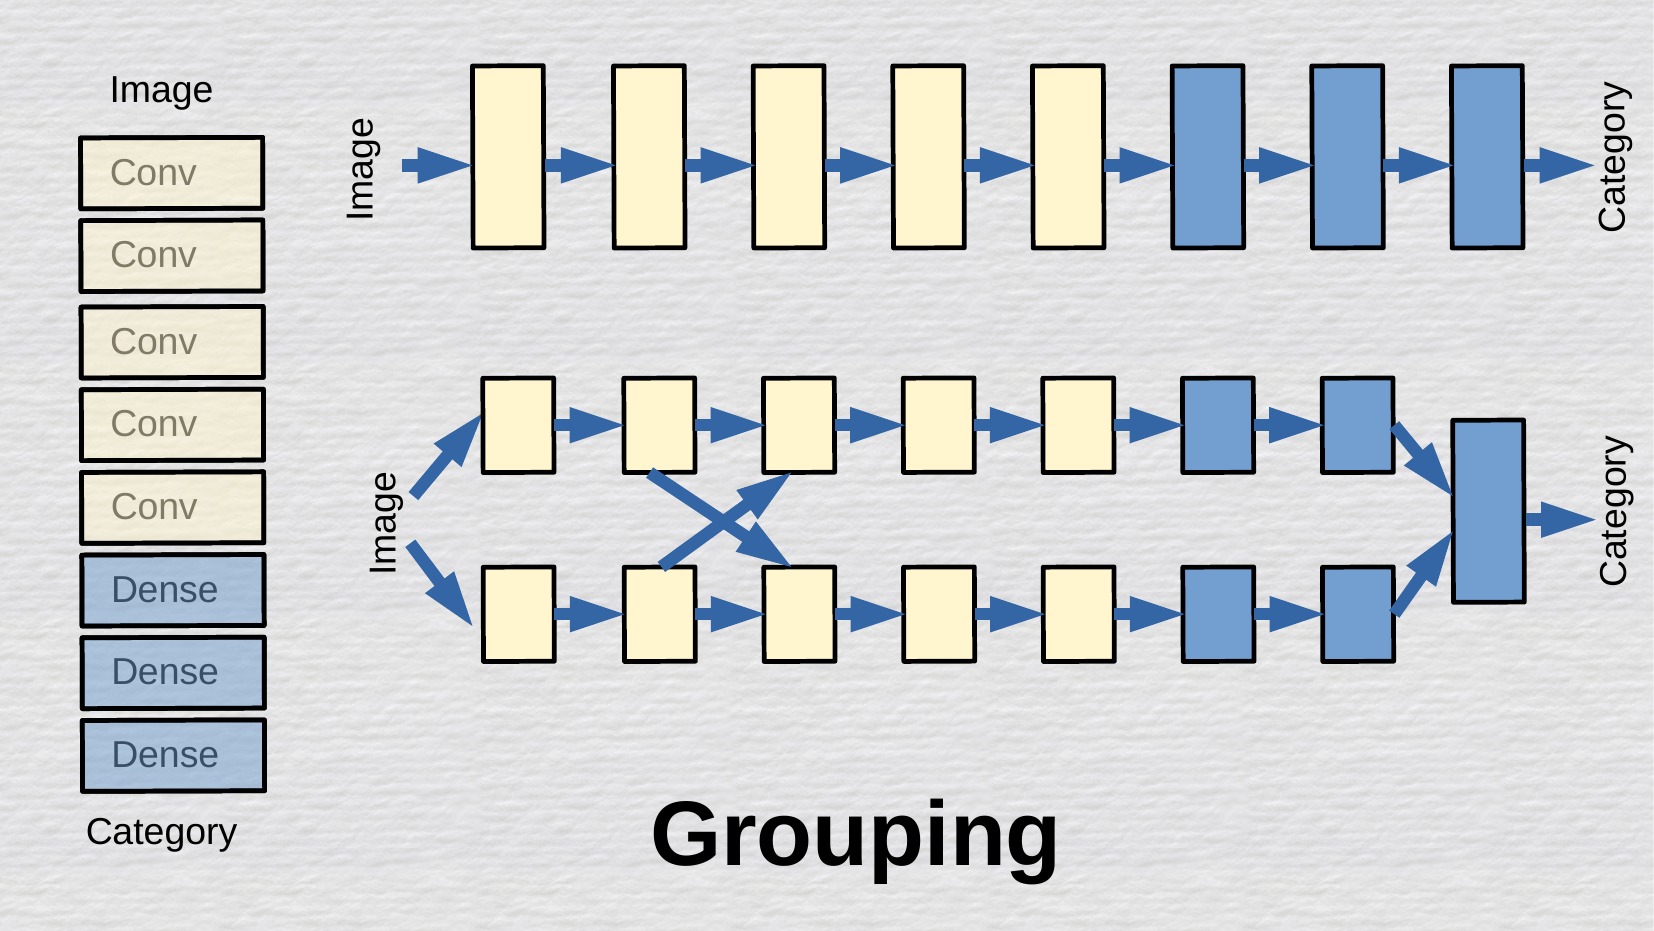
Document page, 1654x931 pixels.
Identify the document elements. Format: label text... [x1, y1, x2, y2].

text_box [81, 471, 264, 544]
text_box [80, 137, 263, 209]
text_box [82, 719, 265, 792]
title Grouping [590, 767, 1123, 900]
text_box [1182, 377, 1254, 473]
text_box [892, 65, 965, 249]
text_box [753, 65, 825, 249]
text_box [1182, 566, 1255, 662]
text_box [81, 306, 264, 378]
text_box Category [70, 802, 272, 875]
text_box [903, 566, 975, 662]
text_box [624, 566, 696, 662]
text_box Category [1582, 46, 1654, 249]
text_box [1322, 377, 1394, 473]
text_box [1032, 65, 1105, 249]
text_box [82, 637, 265, 709]
text_box [81, 389, 264, 461]
text_box [613, 65, 686, 249]
text_box [1452, 420, 1525, 603]
text_box [1322, 566, 1394, 662]
text_box [1311, 65, 1384, 249]
text_box [482, 377, 554, 473]
text_box Image [353, 436, 414, 591]
text_box [80, 220, 264, 292]
text_box [1451, 65, 1524, 249]
text_box Image [94, 60, 249, 121]
text_box [1172, 65, 1244, 249]
text_box [483, 566, 555, 662]
text_box [472, 65, 545, 249]
text_box Image [330, 82, 391, 237]
text_box [1043, 566, 1115, 662]
text_box [81, 554, 265, 626]
text_box [1042, 377, 1115, 473]
picture [0, 0, 1654, 931]
text_box [763, 566, 836, 662]
text_box [763, 377, 835, 473]
text_box [903, 377, 975, 473]
text_box [623, 377, 696, 473]
text_box Category [1583, 401, 1654, 603]
